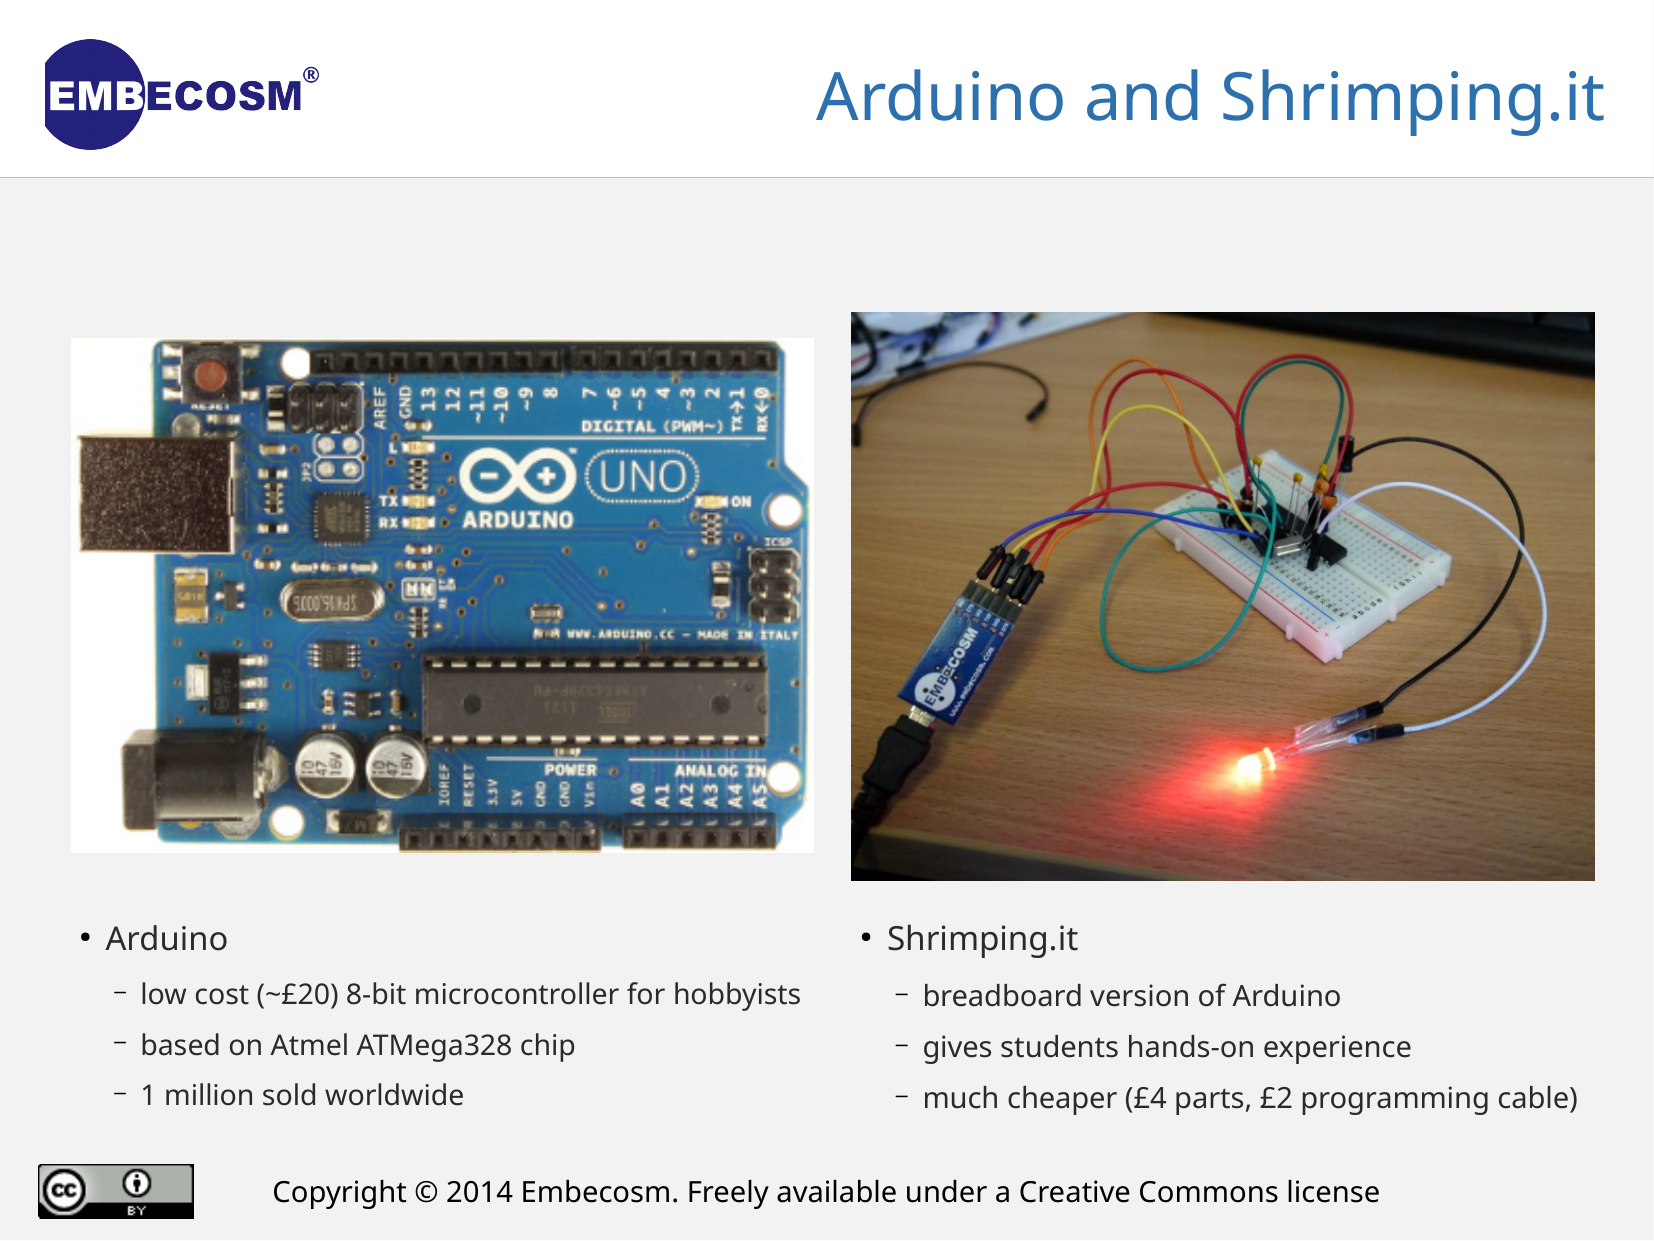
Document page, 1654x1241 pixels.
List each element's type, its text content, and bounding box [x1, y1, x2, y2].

picture [38, 1164, 194, 1219]
list Shrimping.it breadboard version of Arduino gives students hands-on experience much cheaper (£4 parts, £2 programming cable) [851, 915, 1596, 1152]
title Arduino and Shrimping.it [330, 23, 1607, 166]
picture [71, 338, 814, 853]
picture [45, 39, 319, 150]
picture [851, 312, 1595, 881]
list Arduino low cost (~£20) 8-bit microcontroller for hobbyists based on Atmel ATMega328 chip 1 million sold worldwide [70, 915, 815, 1152]
